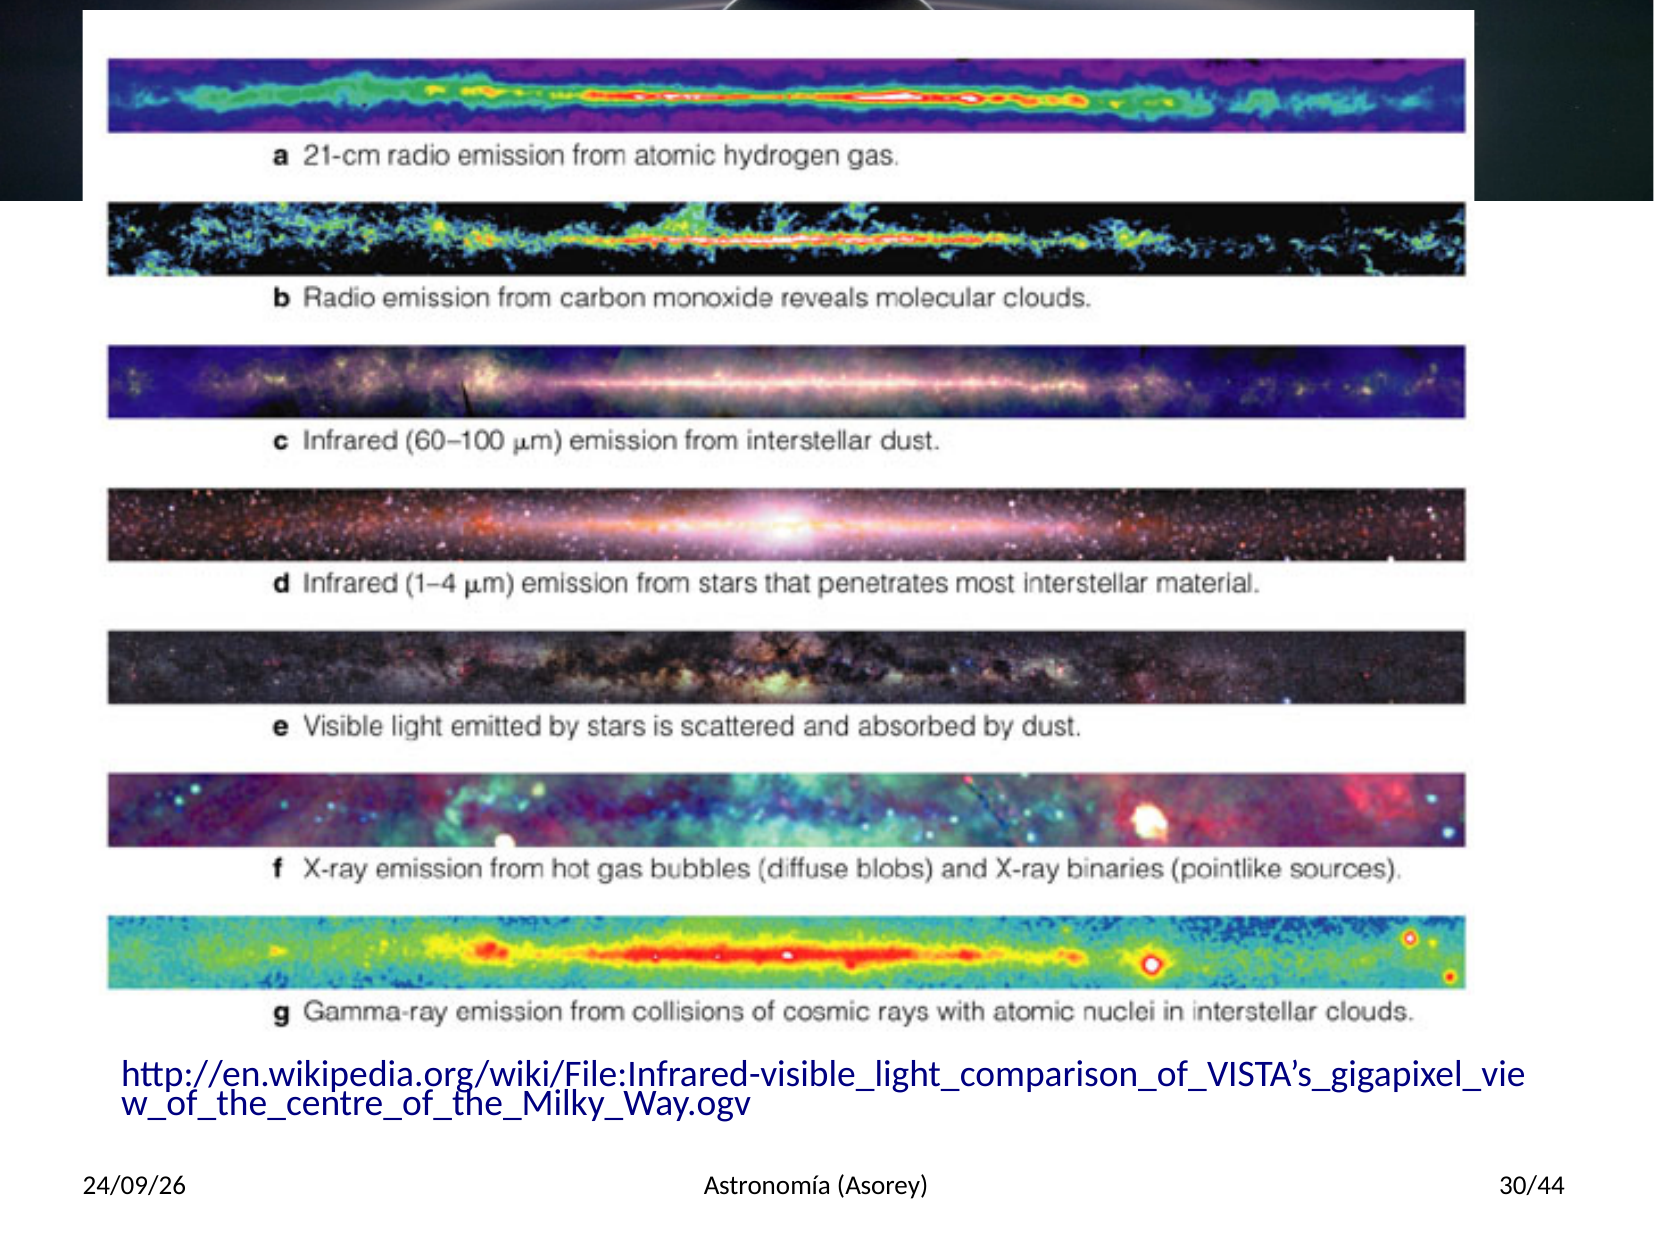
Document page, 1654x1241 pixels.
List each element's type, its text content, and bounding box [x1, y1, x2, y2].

text_box http://en.wikipedia.org/wiki/File:Infrared-visible_light_comparison_of_VISTA’s_gigapixel_view_of_the_centre_of_the_Milky_Way.ogv [106, 1051, 1560, 1122]
picture [0, 0, 1654, 1062]
